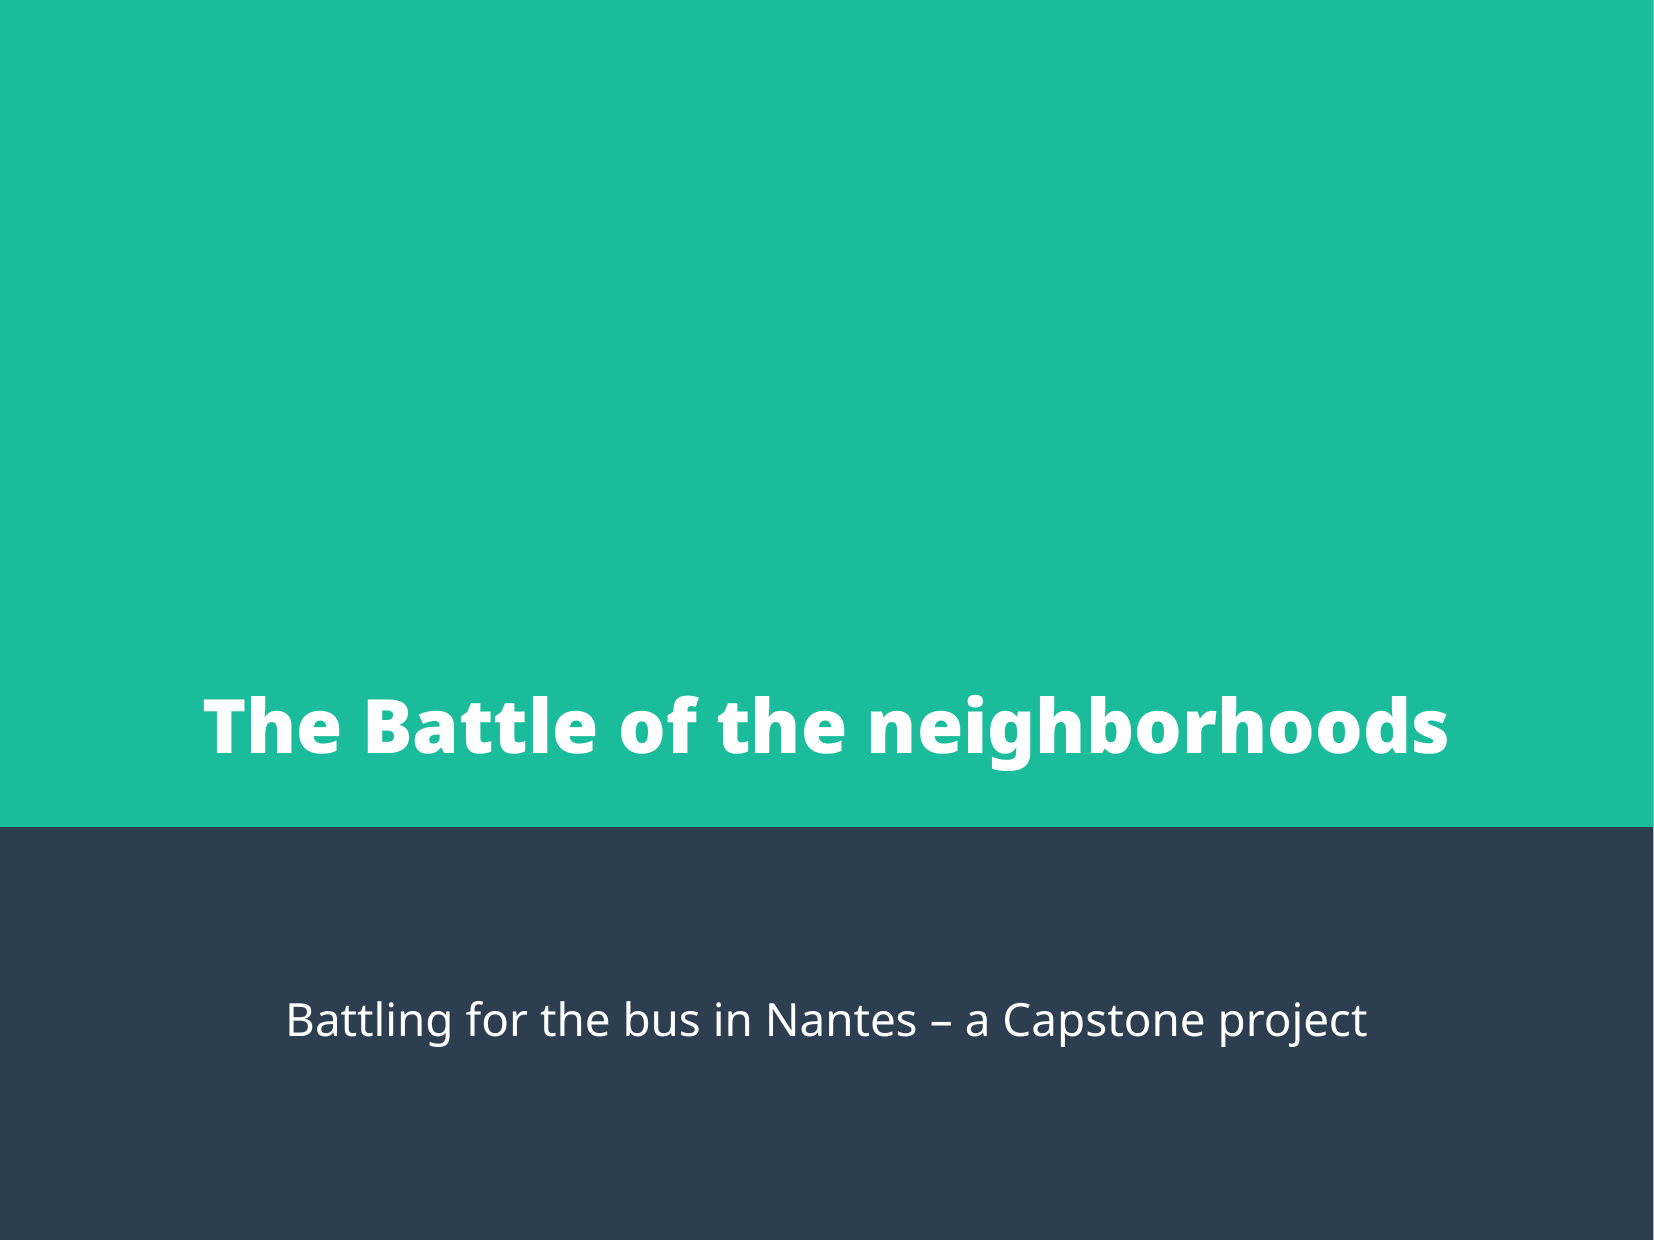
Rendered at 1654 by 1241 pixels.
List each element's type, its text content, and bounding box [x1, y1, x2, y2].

title The Battle of the neighborhoods [59, 620, 1595, 778]
subtitle Battling for the bus in Nantes – a Capstone project [59, 856, 1595, 1182]
